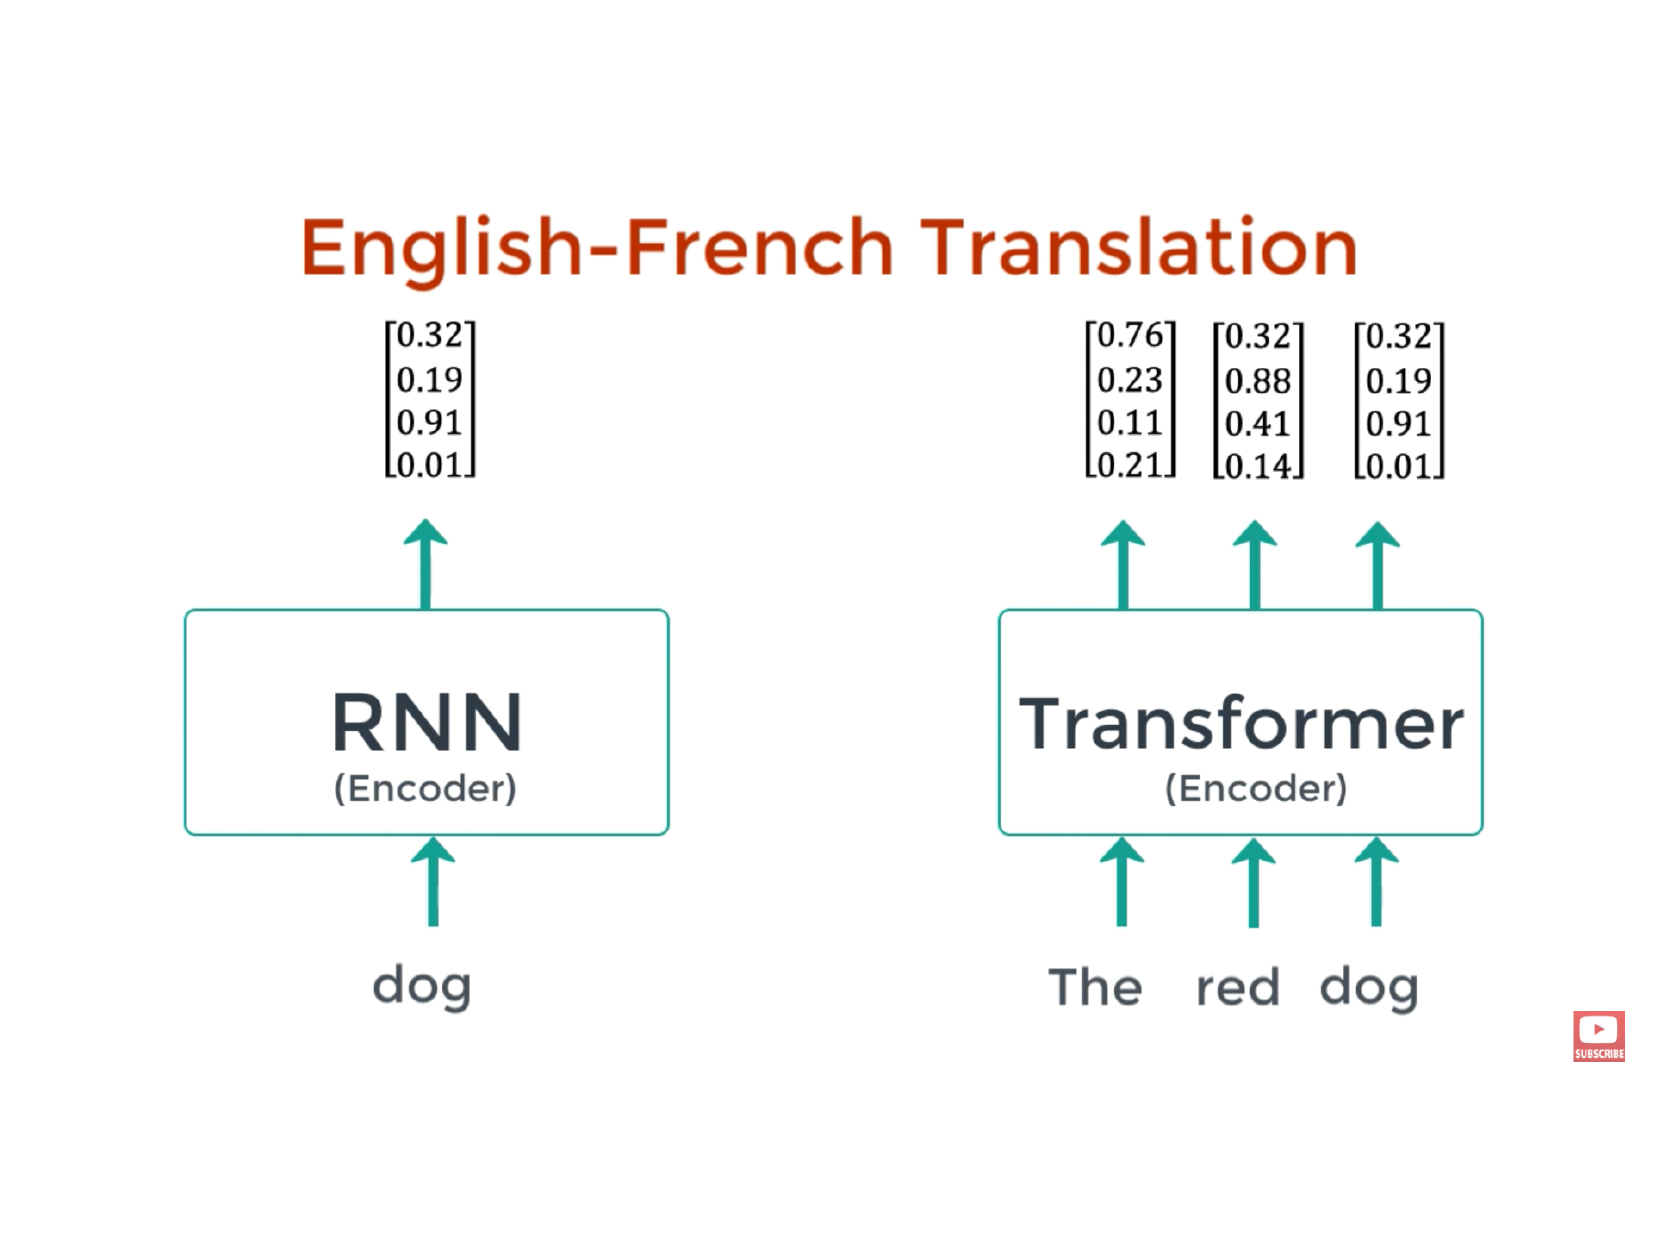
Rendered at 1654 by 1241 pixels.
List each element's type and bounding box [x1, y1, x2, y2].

picture [0, 162, 1654, 1093]
